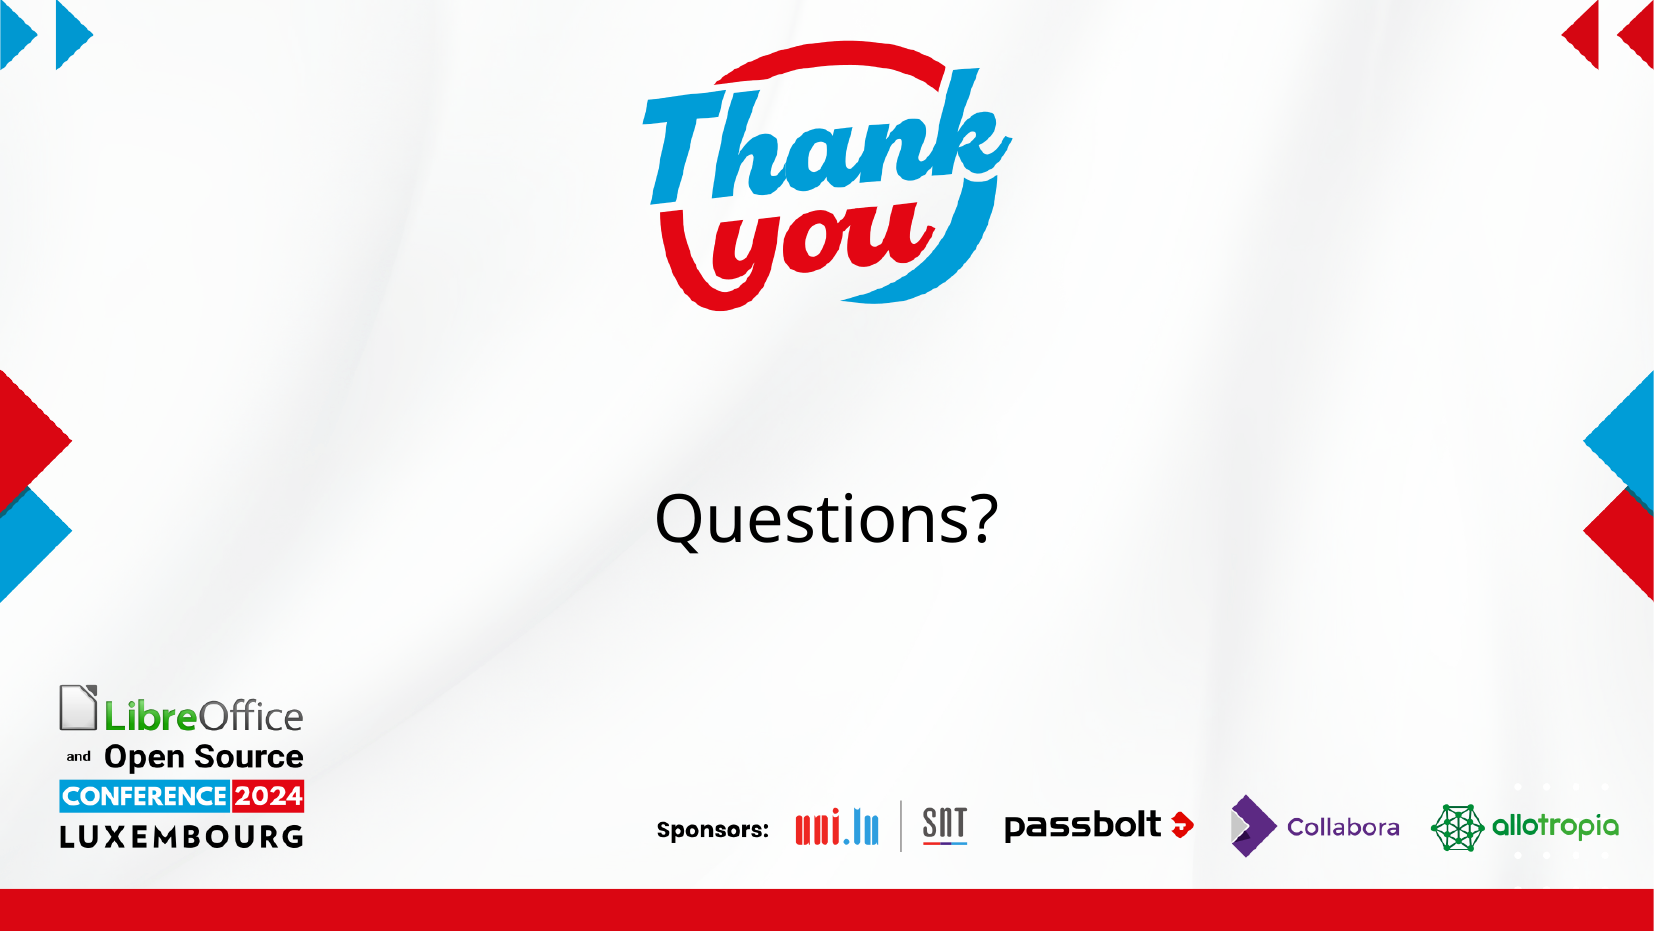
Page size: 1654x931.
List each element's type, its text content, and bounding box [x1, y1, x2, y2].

picture [0, 0, 1654, 931]
subtitle Questions? [82, 413, 1571, 621]
